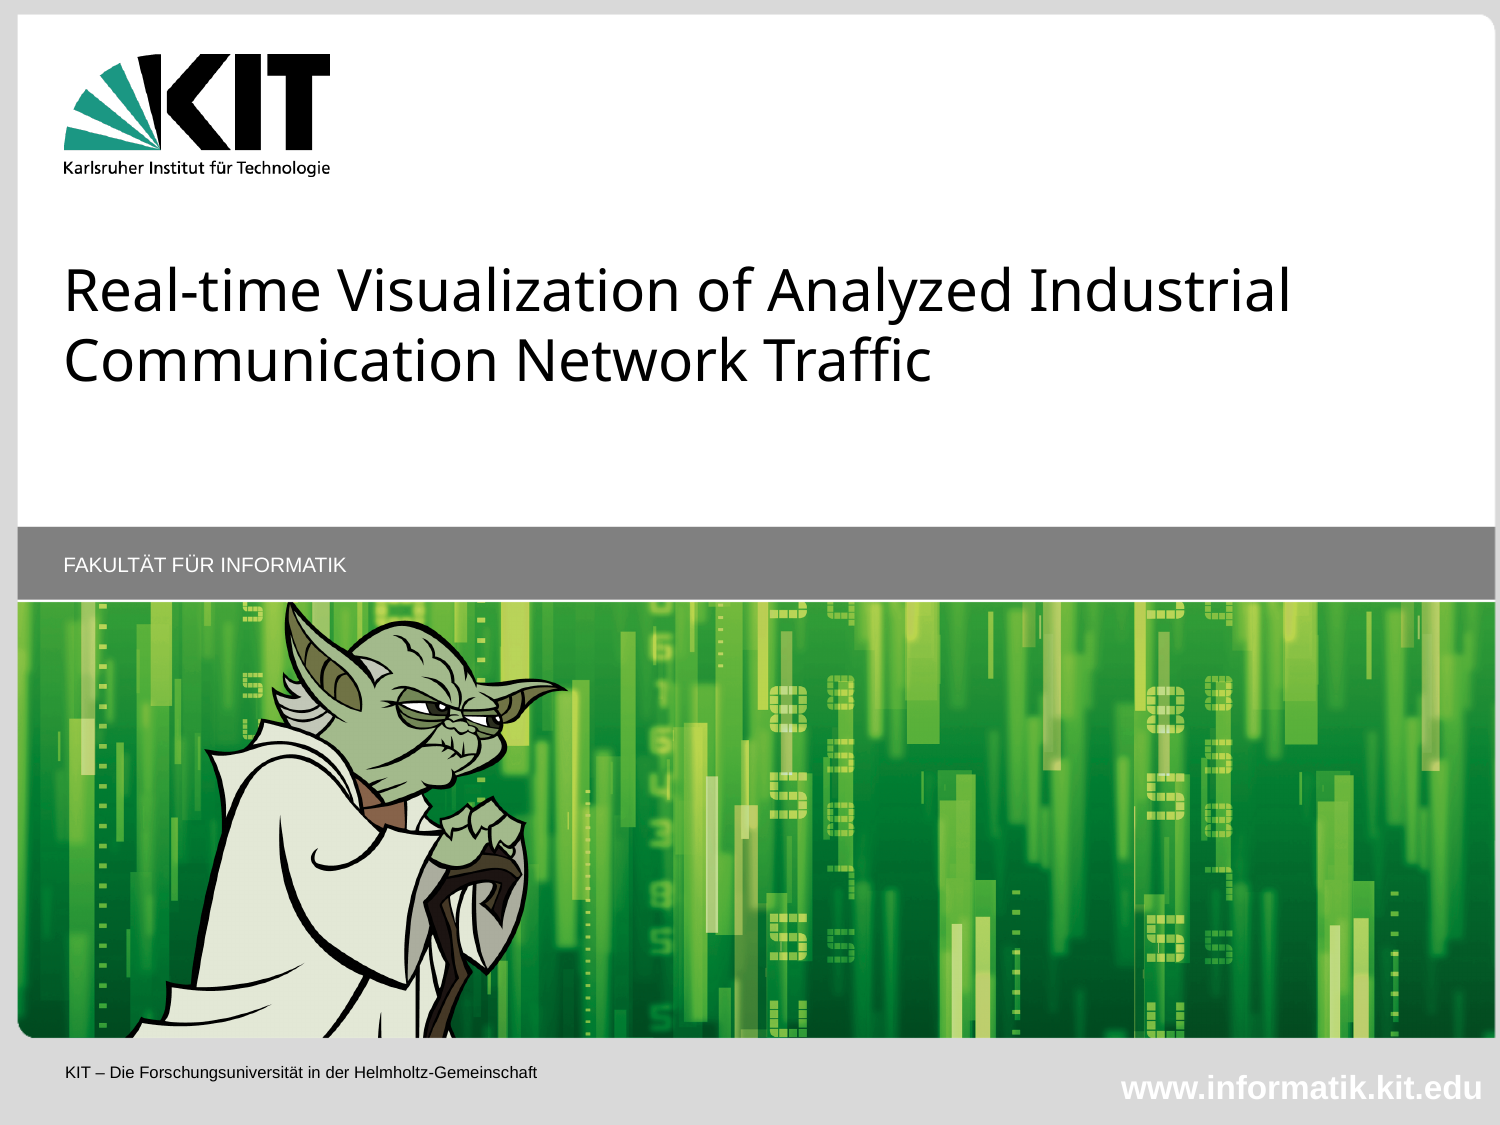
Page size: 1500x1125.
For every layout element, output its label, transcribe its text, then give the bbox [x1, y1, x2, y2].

picture [0, 0, 1500, 1125]
text_box Real-time Visualization of Analyzed Industrial Communication Network Traffic [48, 284, 1425, 501]
